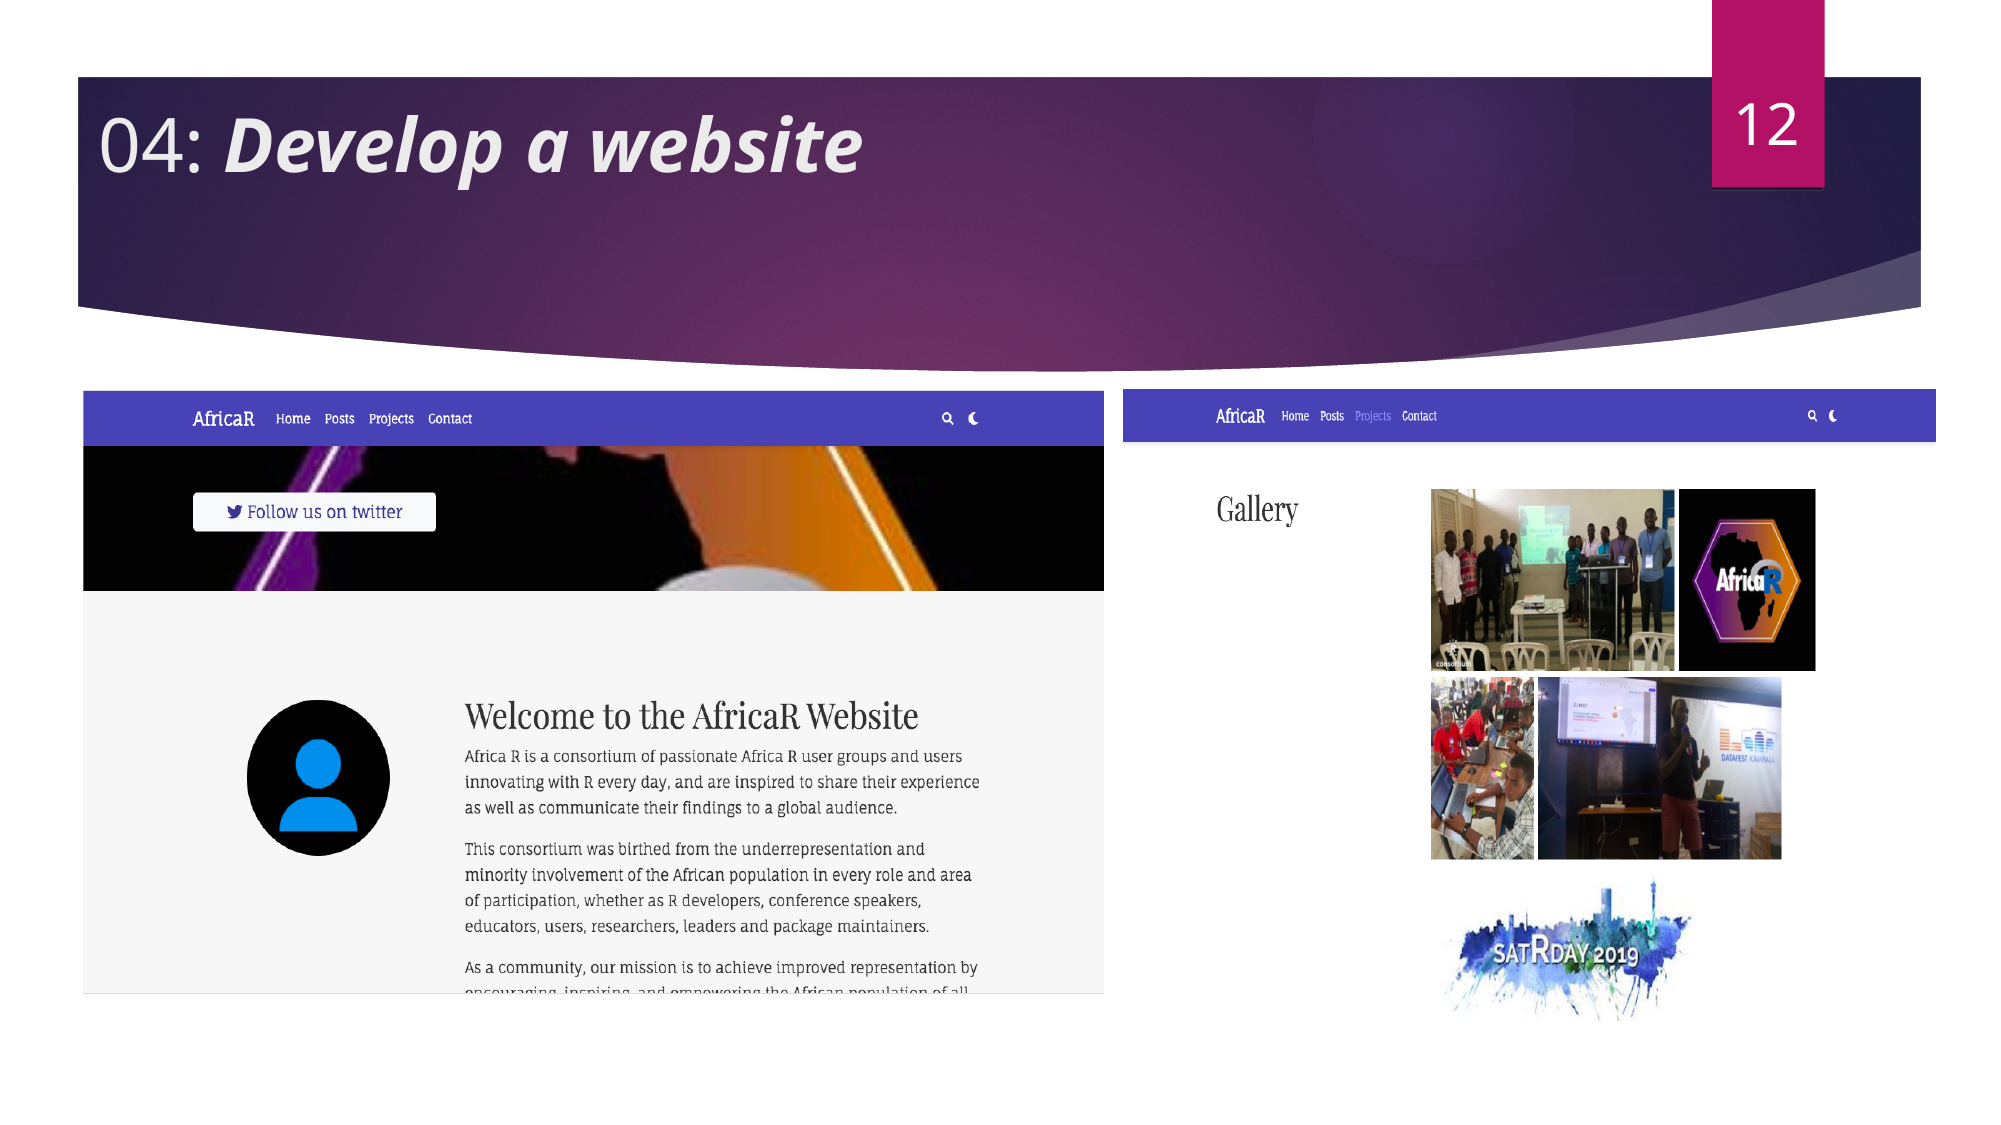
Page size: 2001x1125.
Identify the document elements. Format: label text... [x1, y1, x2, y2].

picture [79, 78, 1748, 371]
title 04: Develop a website [83, 74, 1922, 300]
picture [1123, 389, 1936, 1021]
picture [83, 389, 1107, 1021]
